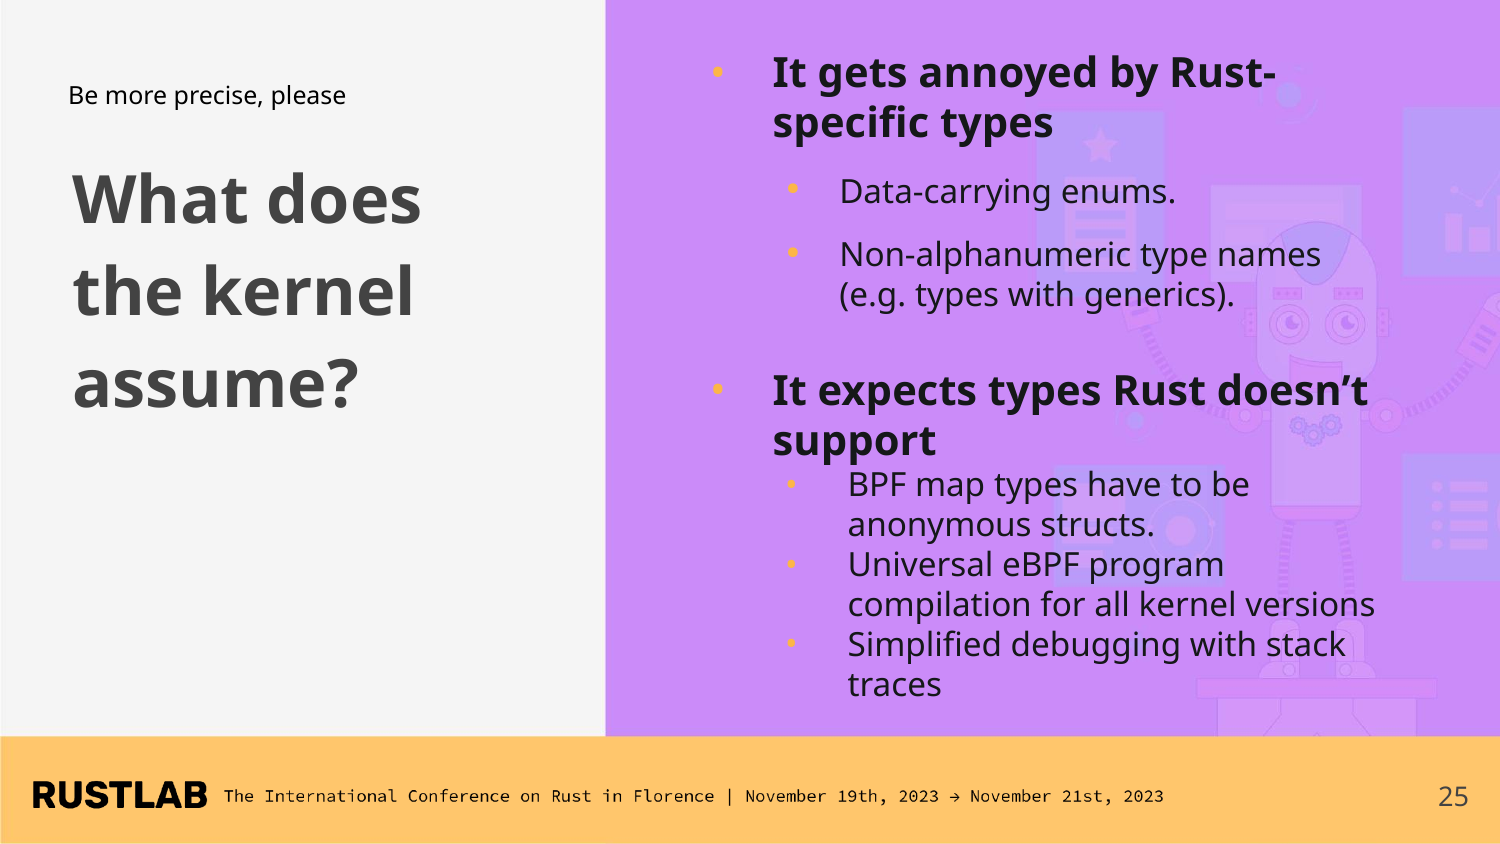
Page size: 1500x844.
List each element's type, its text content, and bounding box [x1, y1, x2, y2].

title What does the kernel assume? [57, 129, 506, 336]
picture [0, 0, 1500, 844]
list It gets annoyed by Rust-specific types Data-carrying enums. Non-alphanumeric type names (e.g. types with generics). It expects types Rust doesn’t support BPF map types have to be anonymous structs. Universal eBPF program compilation for all kernel versions Simplified debugging with stack traces [682, 125, 1405, 624]
text_box Be more precise, please [68, 79, 517, 118]
